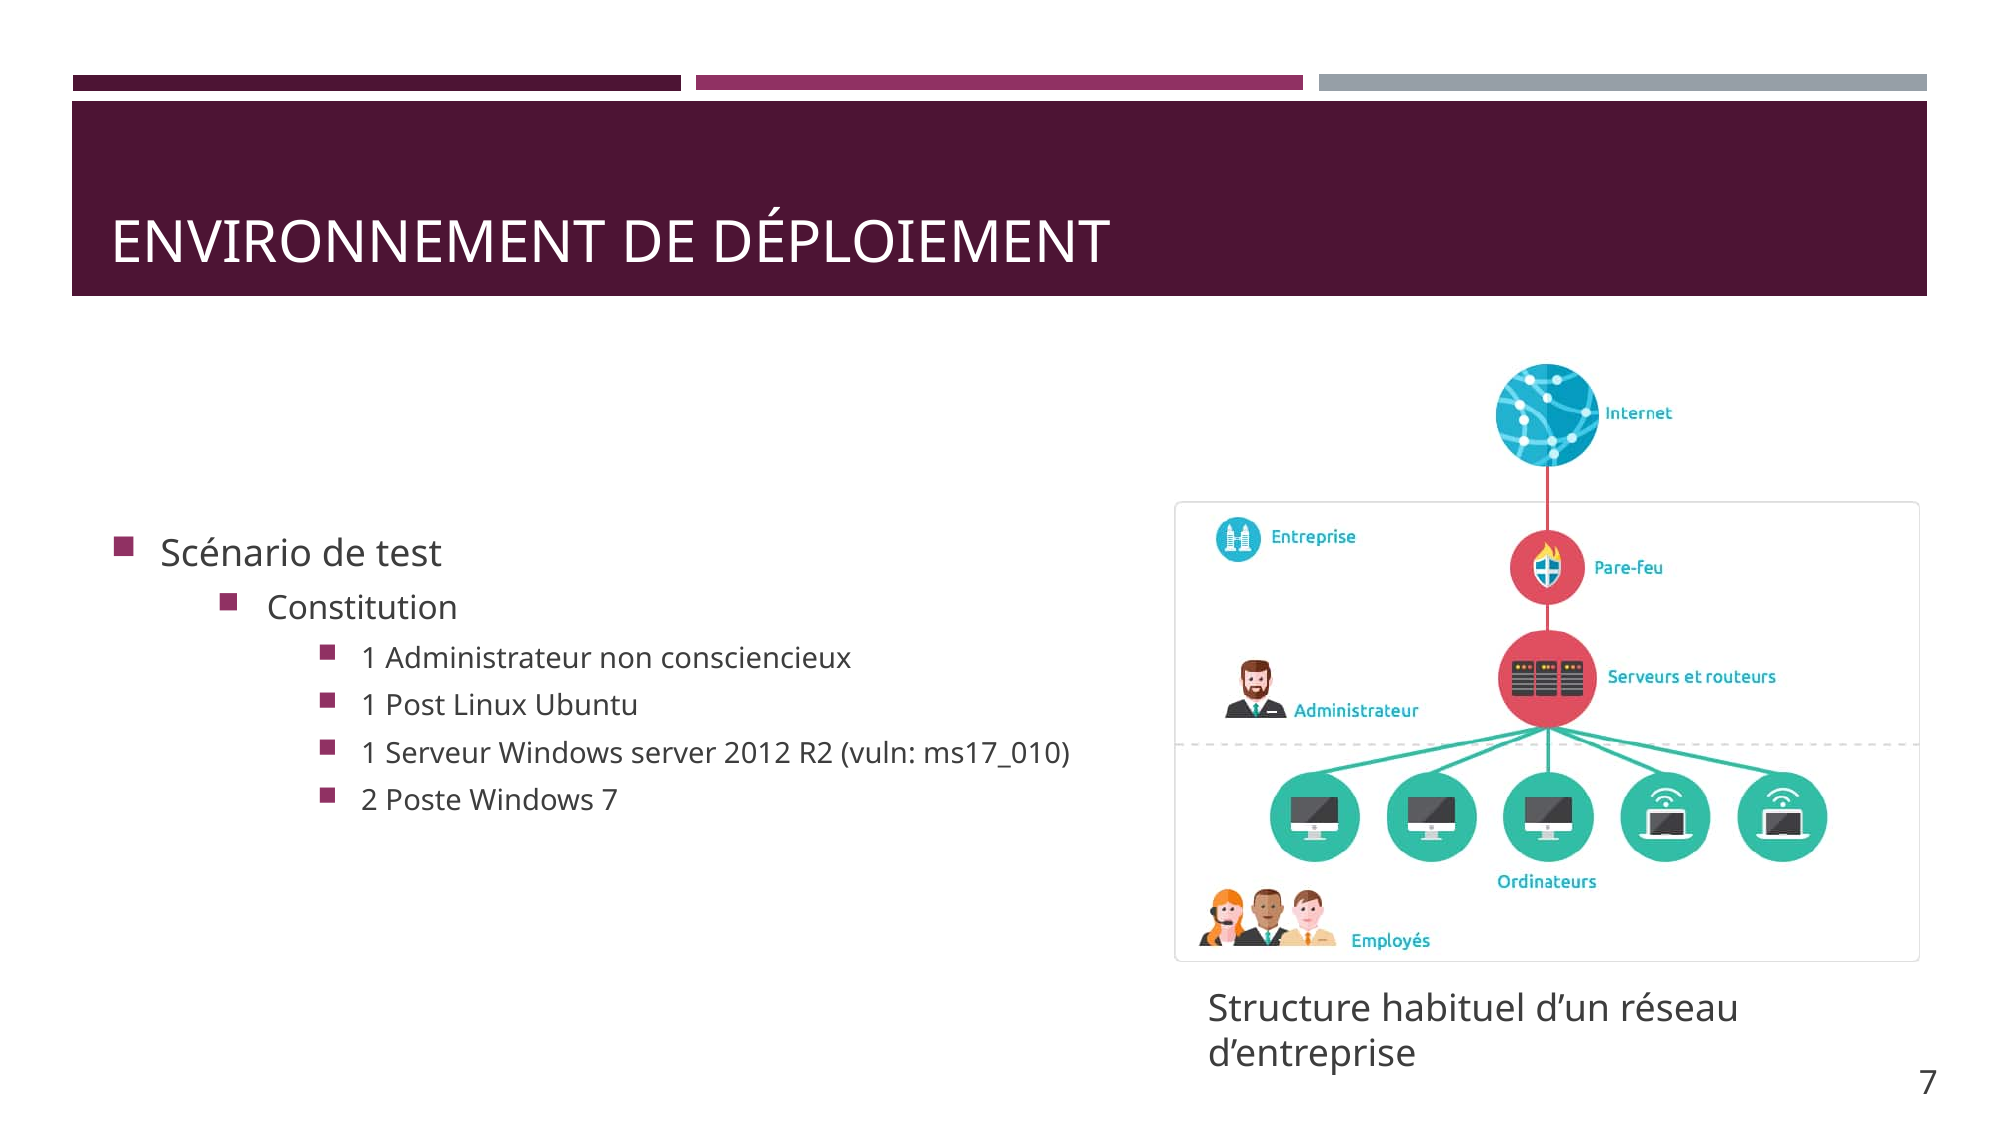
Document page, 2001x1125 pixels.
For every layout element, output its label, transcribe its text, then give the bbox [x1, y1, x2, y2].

title Environnement de déploiement [95, 115, 1905, 282]
text_box 7 [1797, 1053, 1968, 1109]
text_box Structure habituel d’un réseau d’entreprise [1192, 961, 1883, 1098]
list Scénario de test Constitution 1 Administrateur non consciencieux 1 Post Linux Ubuntu 1 Serveur Windows server 2012 R2 (vuln: ms17_010) 2 Poste Windows 7 [95, 357, 1153, 988]
picture [1174, 357, 1920, 962]
